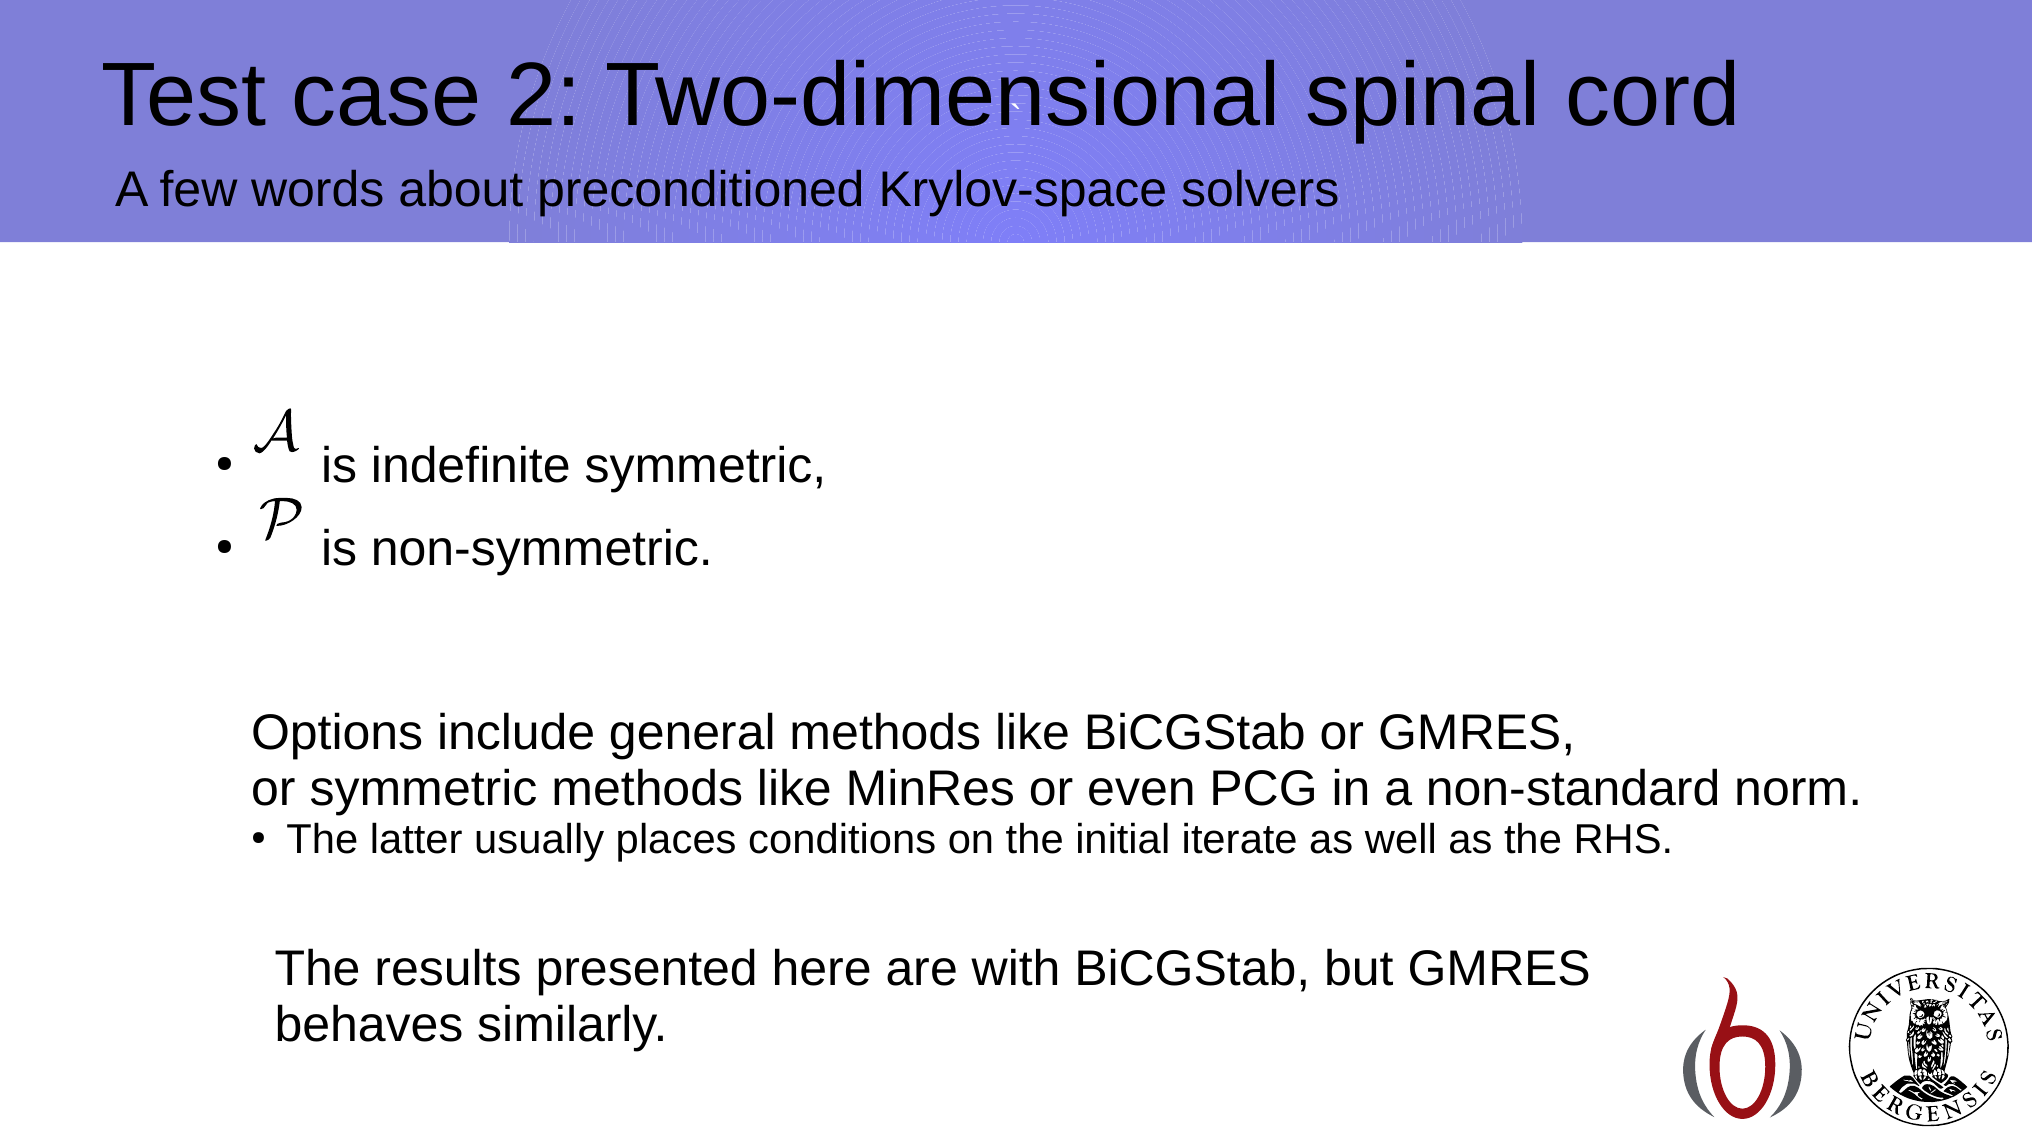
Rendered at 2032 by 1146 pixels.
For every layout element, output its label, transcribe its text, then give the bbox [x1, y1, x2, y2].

text_box is indefinite symmetric, is non-symmetric. [200, 401, 842, 556]
text_box [258, 497, 305, 541]
text_box Options include general methods like BiCGStab or GMRES, or symmetric methods like MinRes or even PCG in a non-standard norm. The latter usually places conditions on the initial iterate as well as the RHS. [236, 696, 1879, 870]
text_box A few words about preconditioned Krylov-space solvers [100, 153, 1356, 225]
title Test case 2: Two-dimensional spinal cord [101, 43, 1930, 145]
text_box The results presented here are with BiCGStab, but GMRES behaves similarly. [259, 933, 1607, 1060]
text_box [252, 408, 300, 454]
